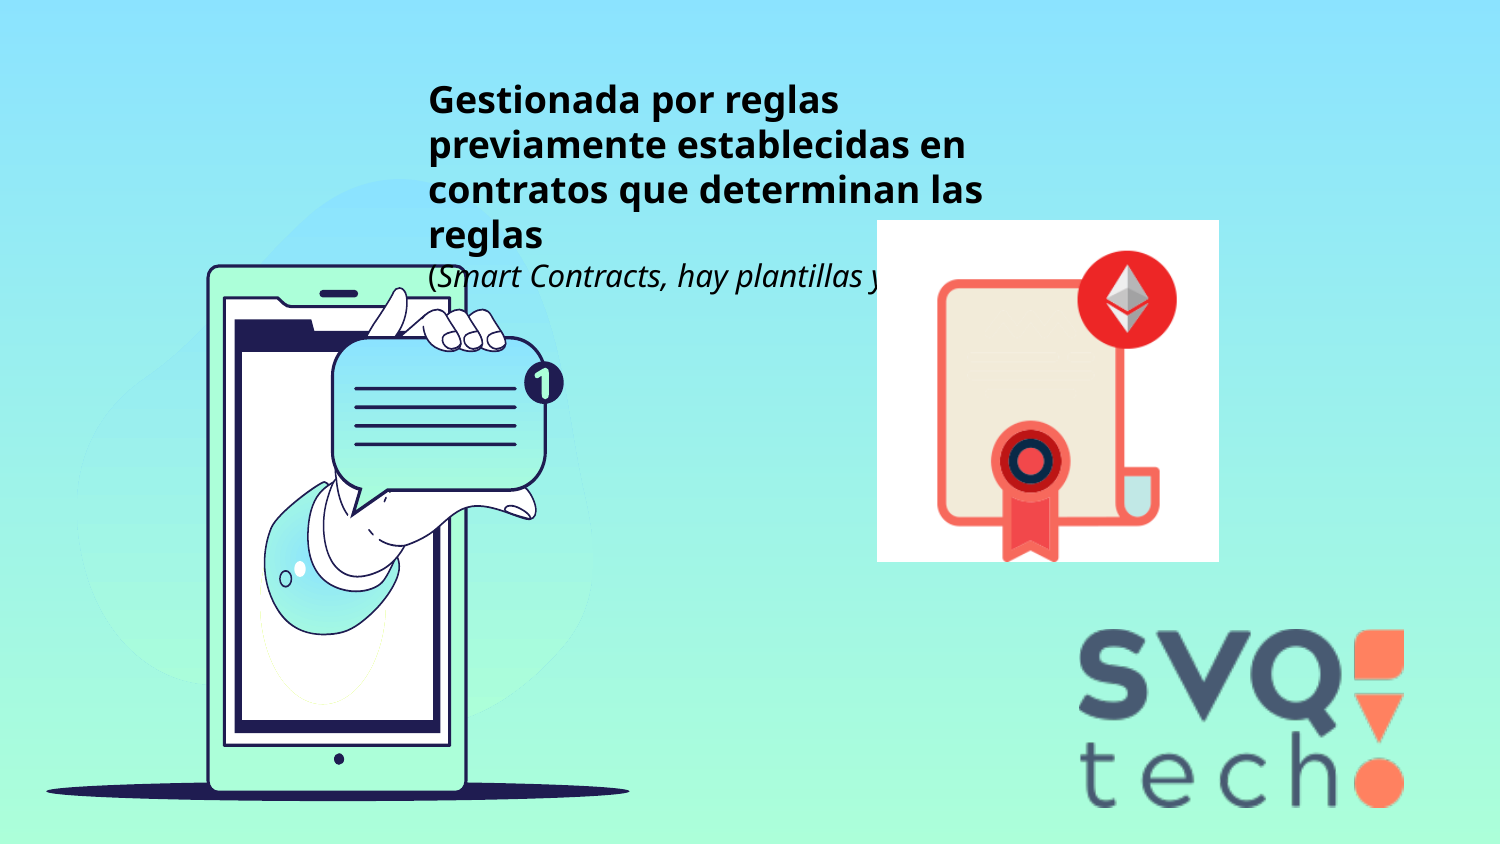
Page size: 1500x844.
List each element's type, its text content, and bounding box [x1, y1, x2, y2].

text_box [46, 179, 630, 802]
picture [1079, 629, 1404, 808]
picture [877, 220, 1219, 562]
text_box Gestionada por reglas previamente establecidas en contratos que determinan las reglas (Smart Contracts, hay plantillas ya creadas) [413, 61, 1087, 267]
